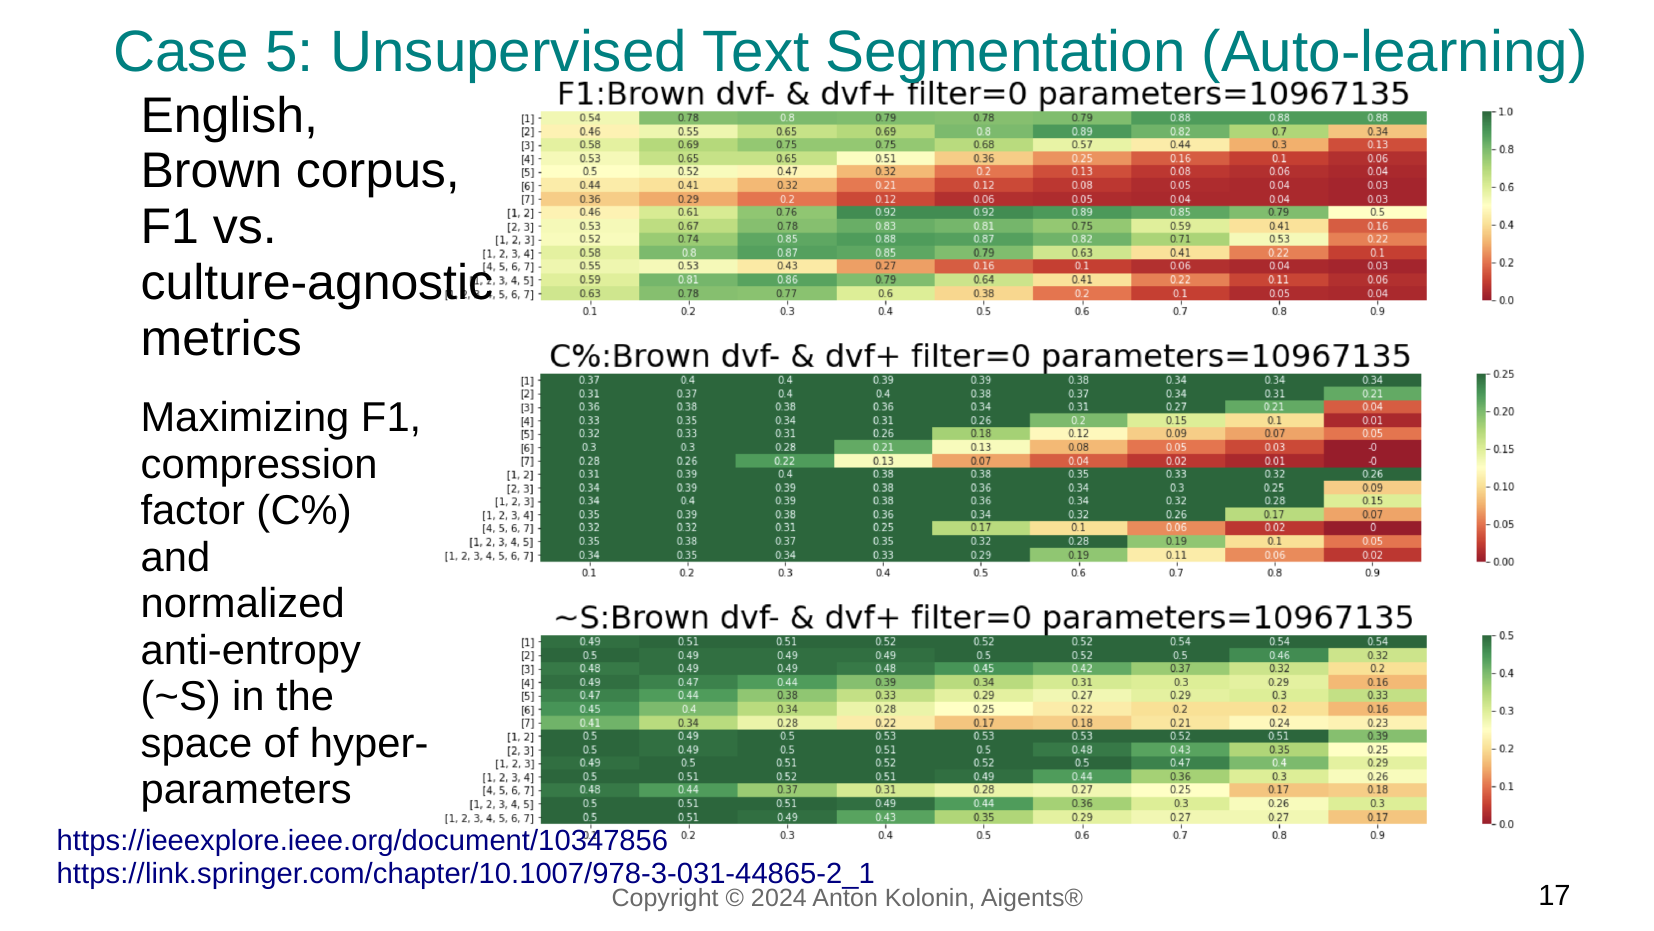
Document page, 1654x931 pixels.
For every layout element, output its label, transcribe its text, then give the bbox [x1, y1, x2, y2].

picture [426, 101, 1534, 852]
text_box Maximizing F1, compression factor (C%) and normalized anti-entropy (~S) in the space of hyper-parameters [125, 386, 446, 816]
text_box English, Brown corpus, F1 vs. culture-agnostic metrics [125, 101, 509, 374]
text_box https://ieeexplore.ieee.org/document/10347856 https://link.springer.com/chapter/10.1007/978-3-031-44865-2_1 [41, 816, 892, 897]
text_box Case 5: Unsupervised Text Segmentation (Auto-learning) [0, 0, 1654, 101]
